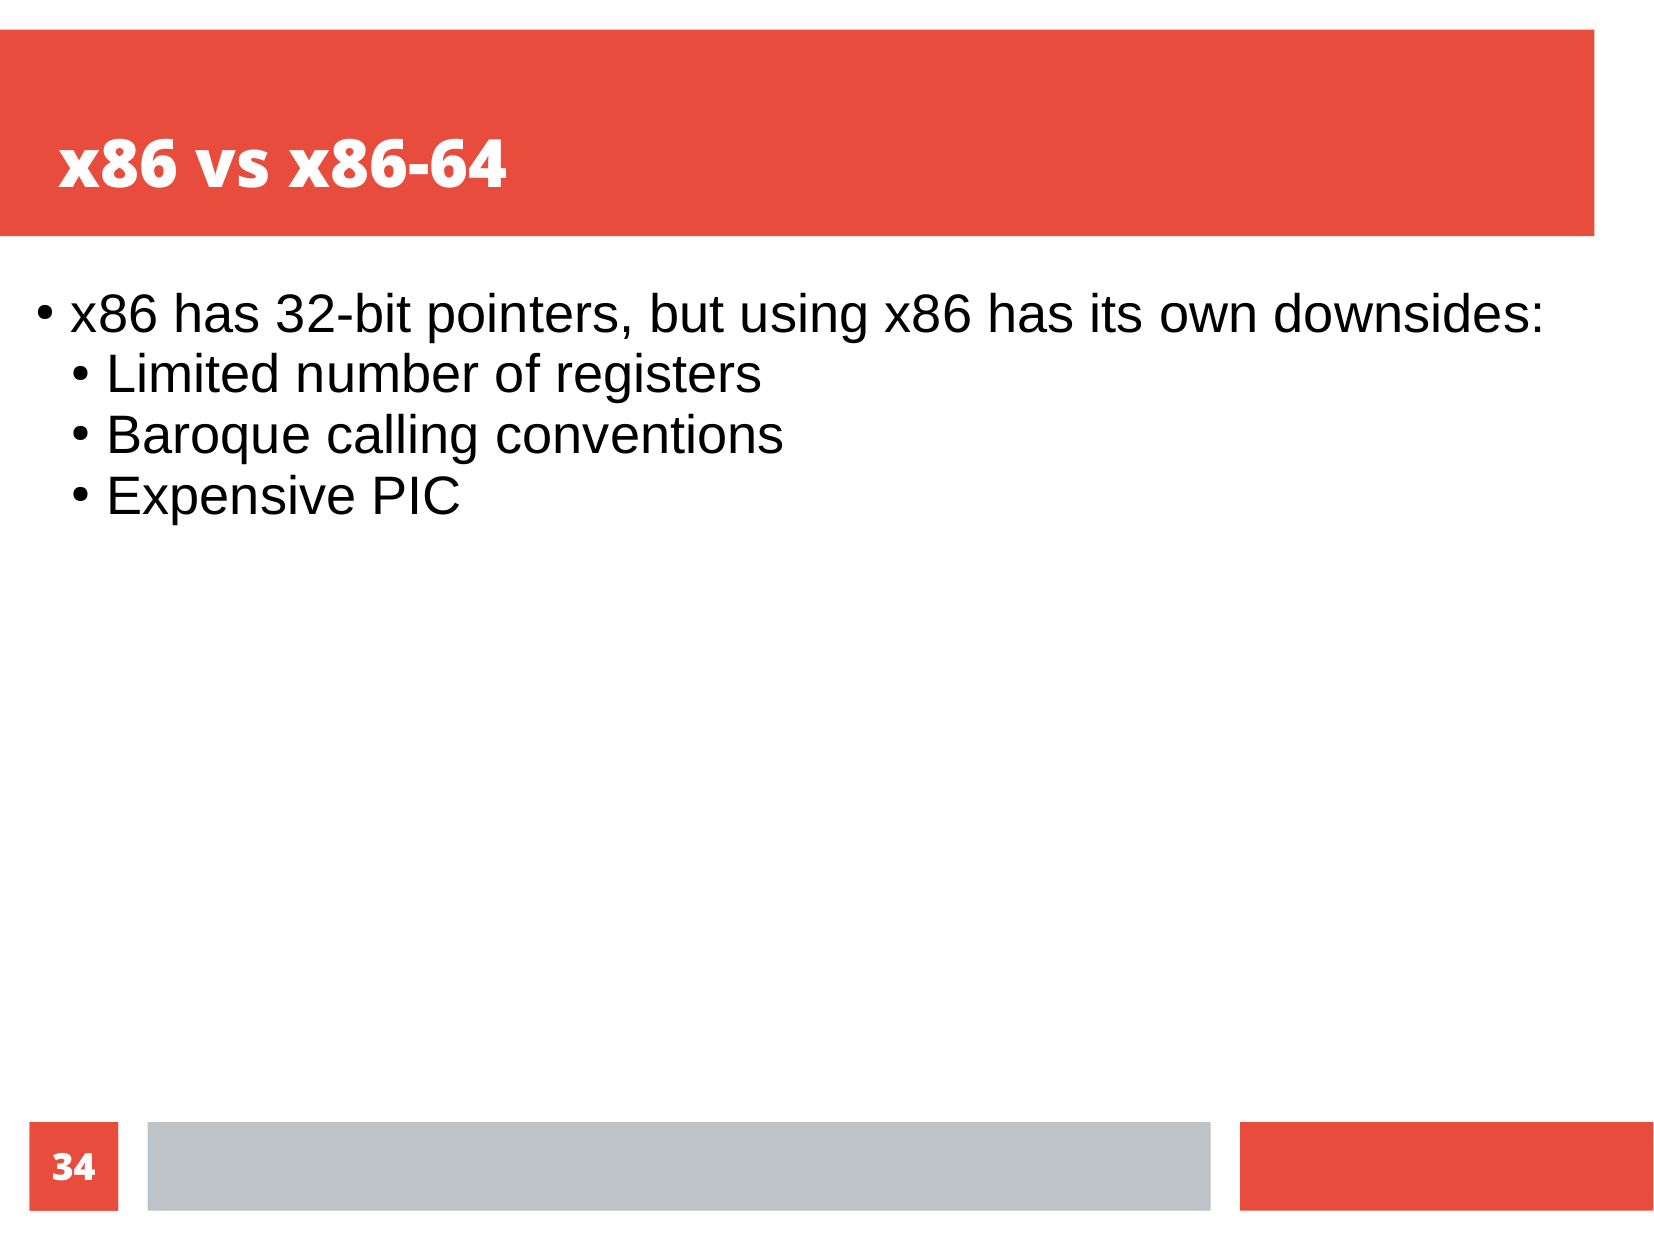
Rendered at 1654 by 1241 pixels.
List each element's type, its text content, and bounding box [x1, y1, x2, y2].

title x86 vs x86-64 [59, 59, 1595, 207]
text_box x86 has 32-bit pointers, but using x86 has its own downsides: Limited number of registers Baroque calling conventions Expensive PIC [35, 283, 1560, 709]
